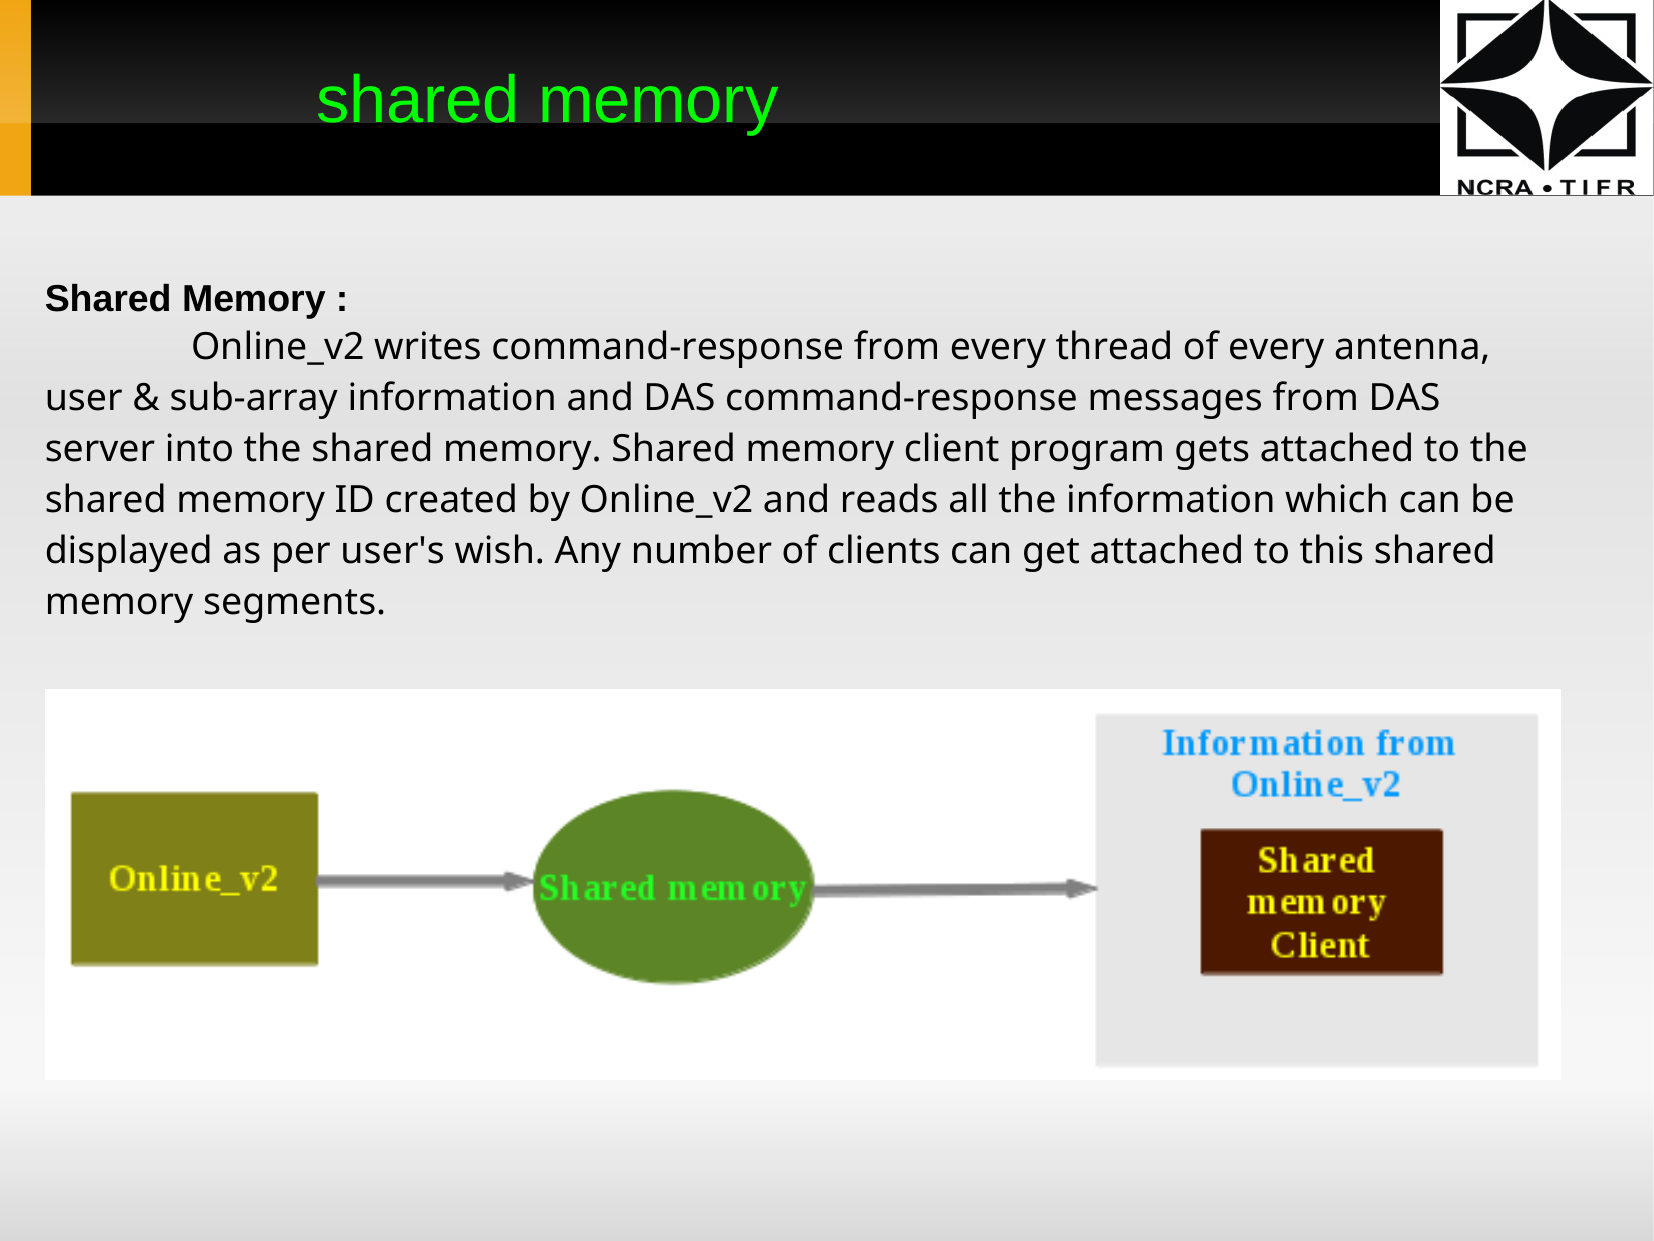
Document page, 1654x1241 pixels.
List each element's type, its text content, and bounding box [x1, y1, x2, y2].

picture [0, 0, 1654, 1241]
text_box shared memory [0, 55, 1261, 145]
text_box Shared Memory : Online_v2 writes command-response from every thread of every antenna, user & sub-array information and DAS command-response messages from DAS server into the shared memory. Shared memory client program gets attached to the shared memory ID created by Online_v2 and reads all the information which can be displayed as per user's wish. Any number of clients can get attached to this shared memory segments. [30, 270, 1546, 580]
